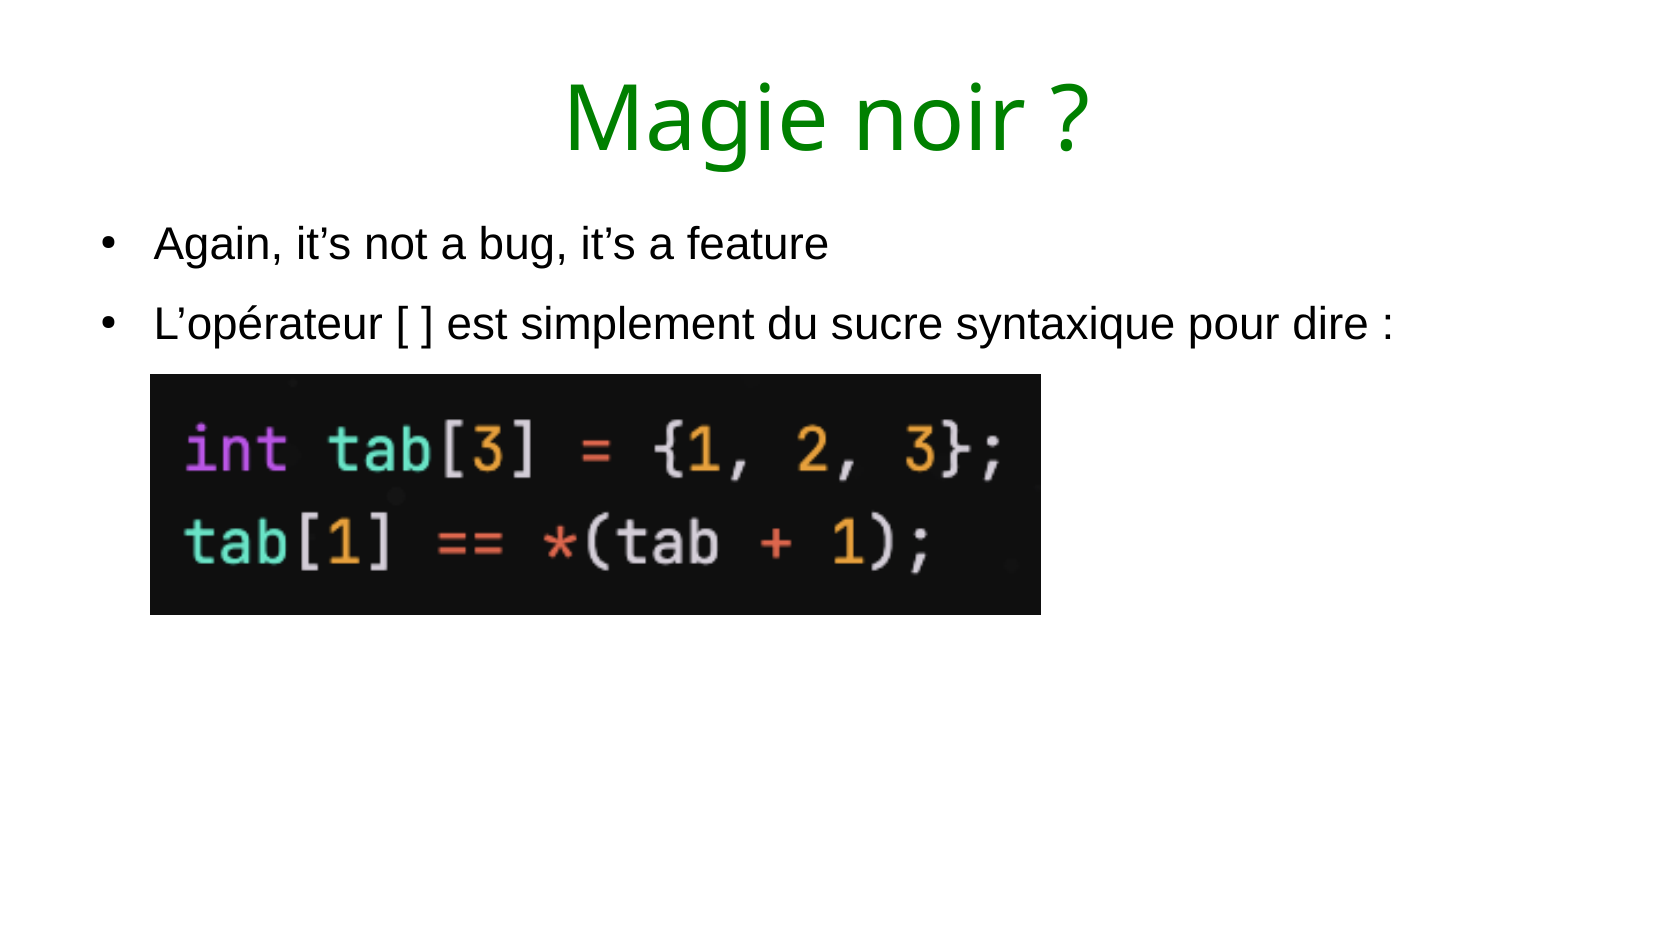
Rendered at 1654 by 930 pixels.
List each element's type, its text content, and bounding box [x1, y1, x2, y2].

title Magie noir ? [82, 37, 1571, 193]
picture [150, 374, 1041, 615]
list Again, it’s not a bug, it’s a feature L’opérateur [ ] est simplement du sucre syntaxique pour dire : [82, 217, 1571, 757]
